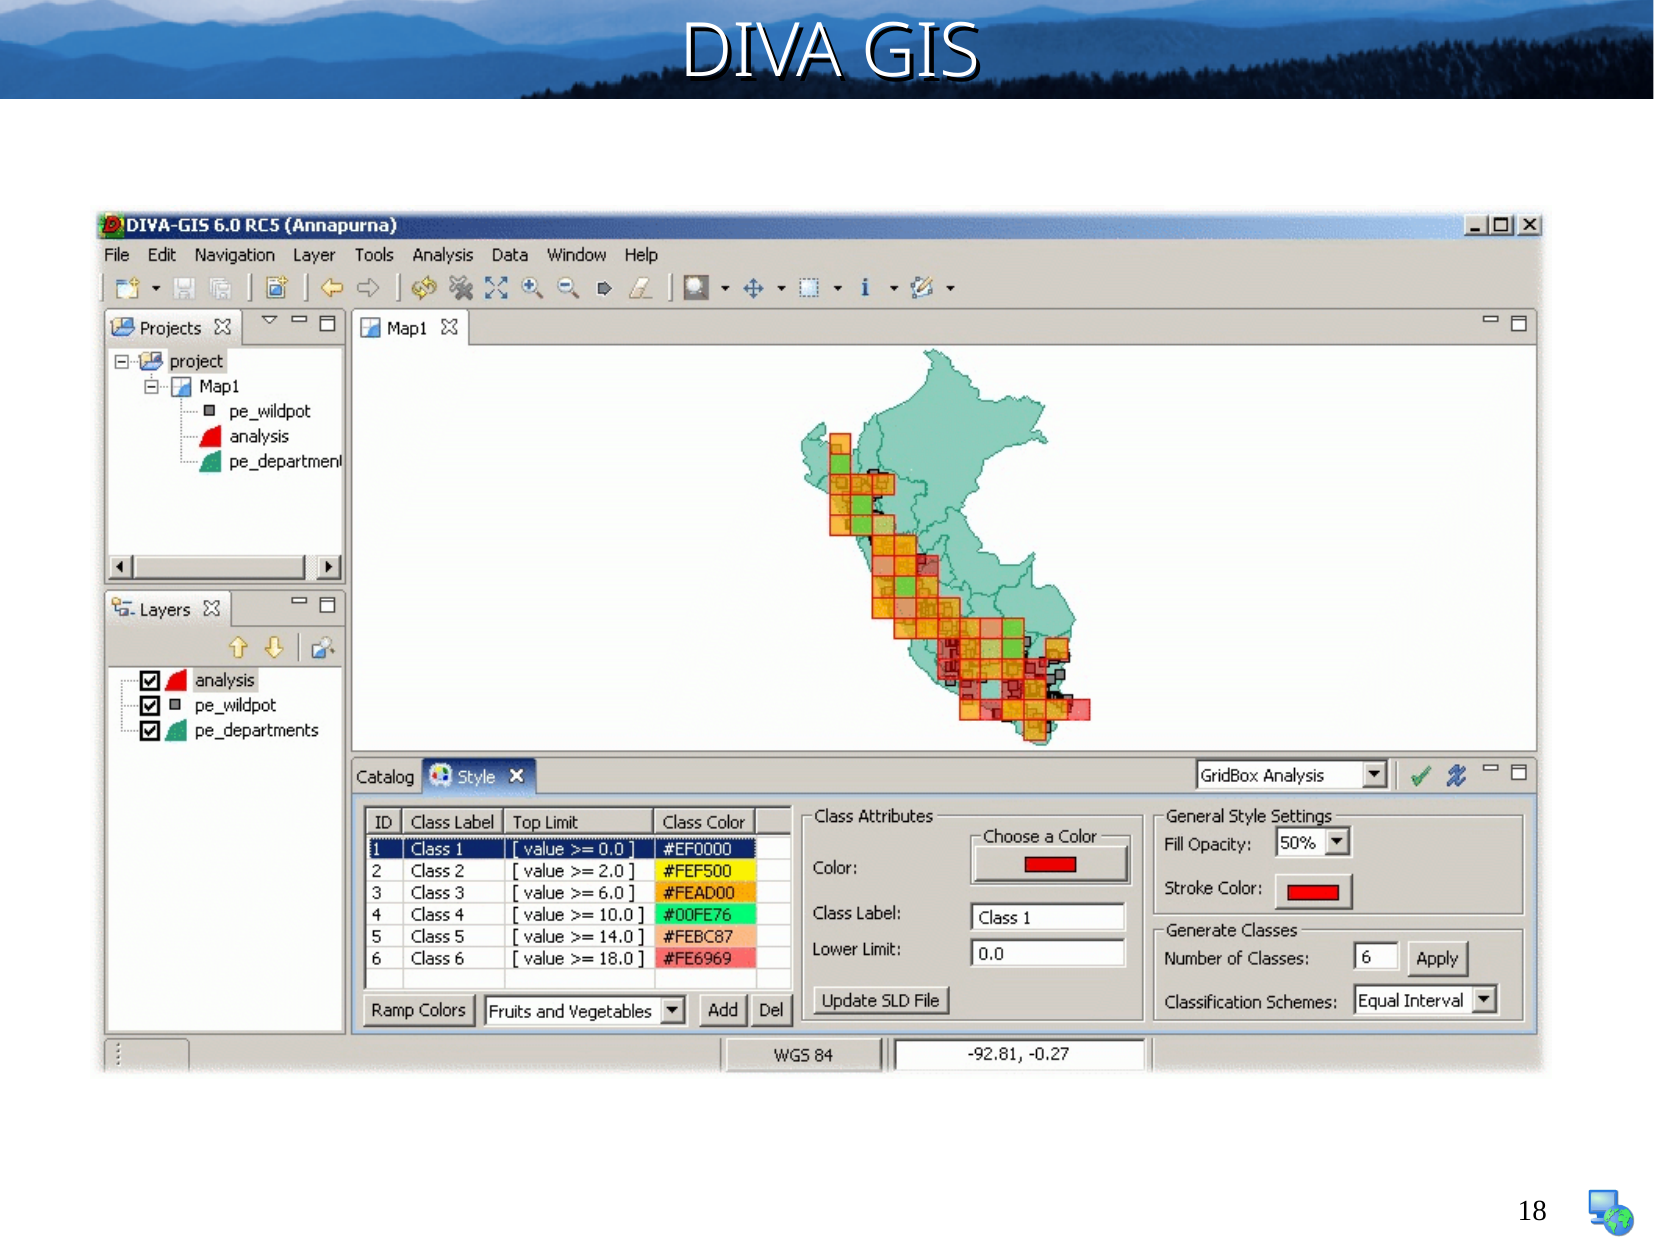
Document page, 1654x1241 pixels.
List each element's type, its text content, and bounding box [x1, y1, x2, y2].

picture [1588, 1189, 1635, 1238]
title DIVA GIS [49, 0, 1611, 96]
picture [90, 205, 1552, 1079]
picture [0, 0, 1654, 99]
